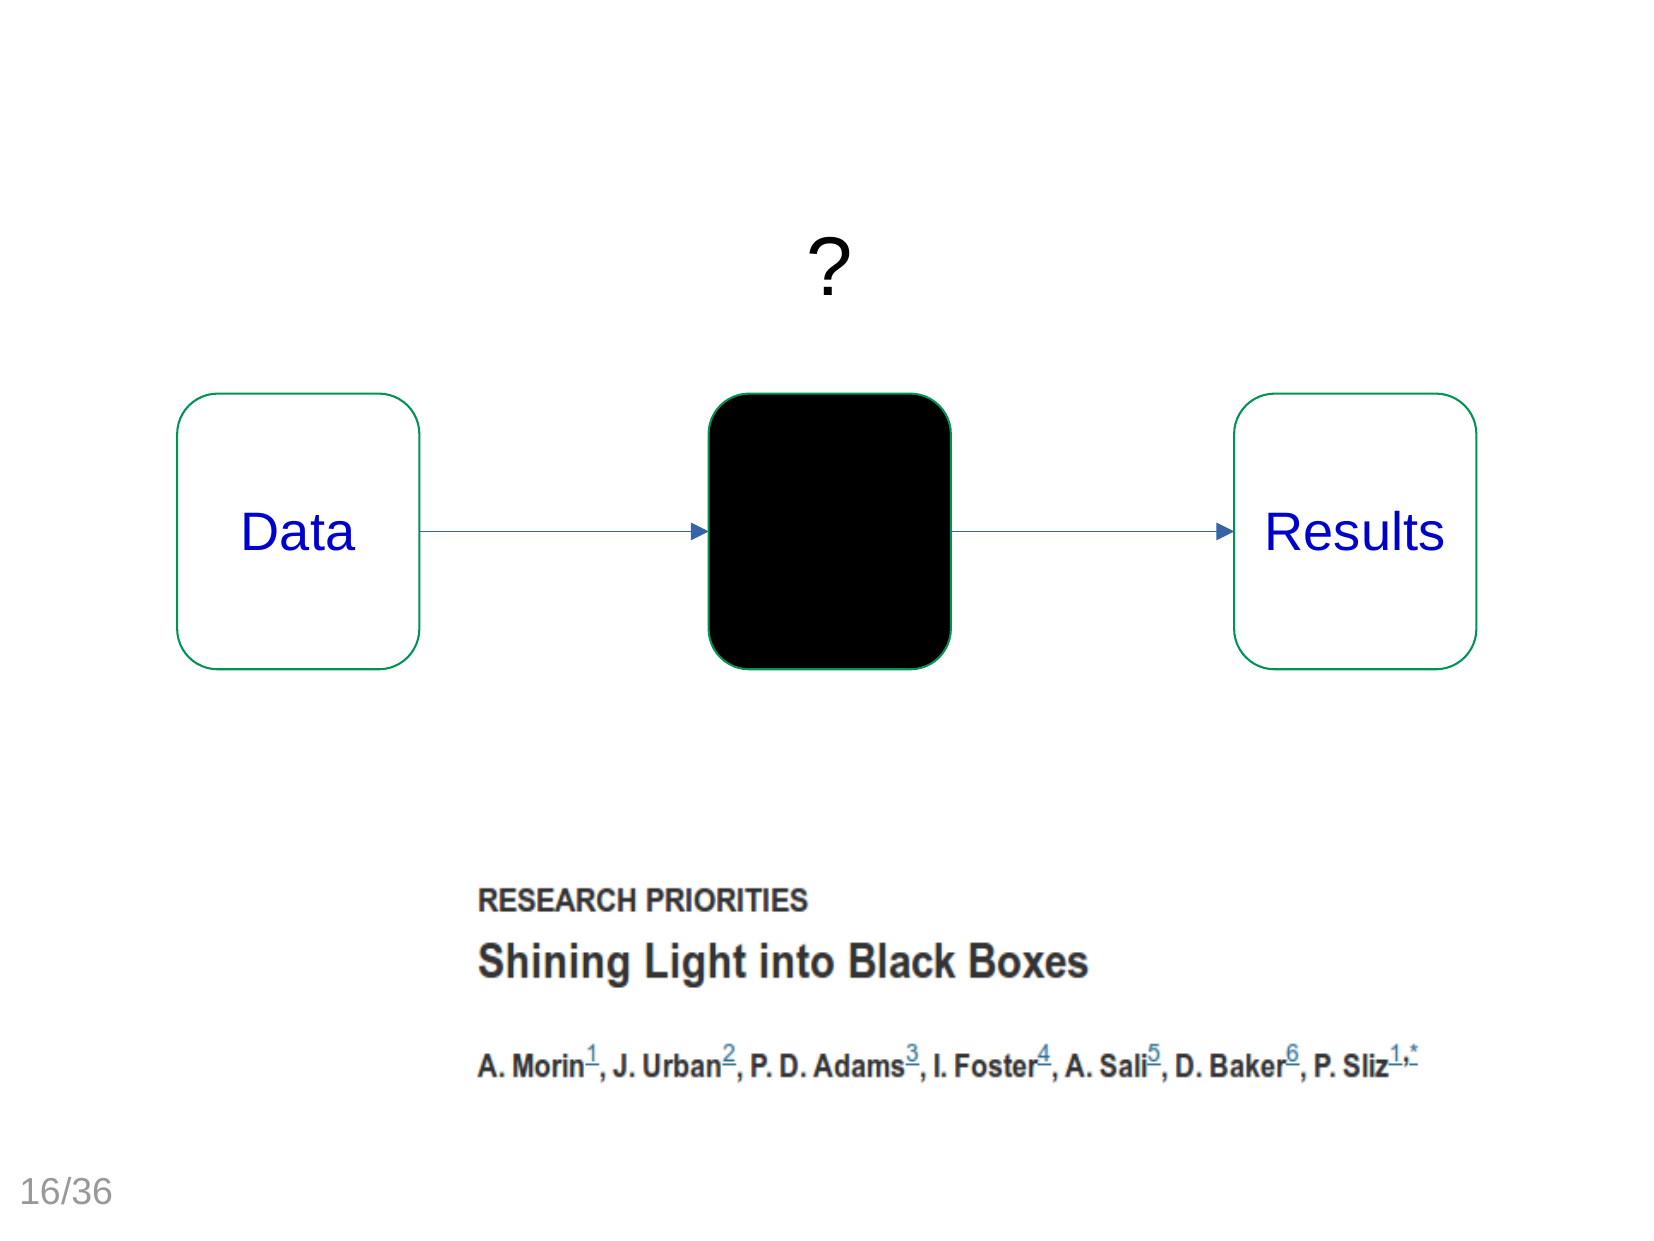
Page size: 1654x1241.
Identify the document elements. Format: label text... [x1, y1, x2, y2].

text_box Results [1234, 393, 1477, 670]
text_box ? [791, 212, 899, 372]
text_box Methods [708, 393, 951, 670]
picture [446, 852, 1441, 1087]
text_box Data [177, 393, 420, 670]
text_box <number>/36 [4, 1163, 352, 1239]
